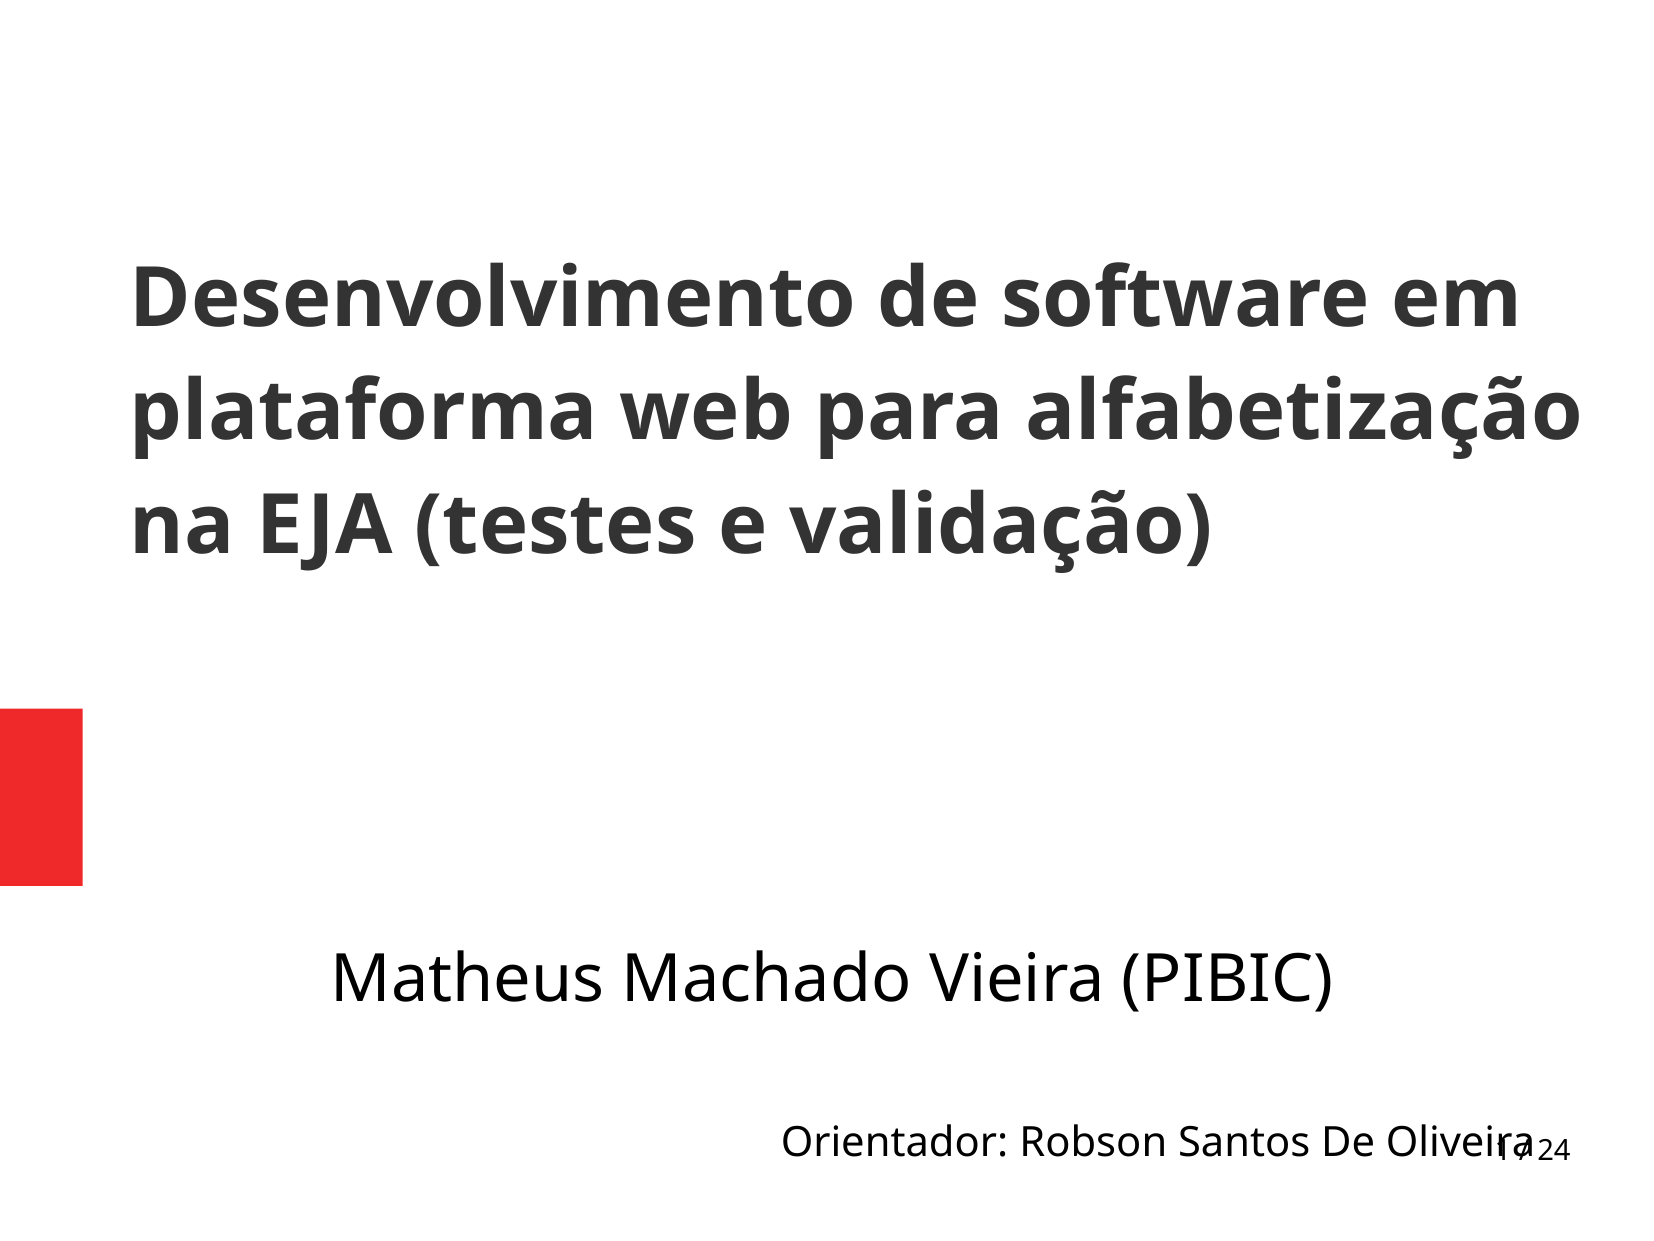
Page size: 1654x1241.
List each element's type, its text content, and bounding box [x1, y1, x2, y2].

subtitle Matheus Machado Vieira (PIBIC) Orientador: Robson Santos De Oliveira [129, 951, 1536, 1147]
title Desenvolvimento de software em plataforma web para alfabetização na EJA (testes e validação) [129, 200, 1595, 615]
